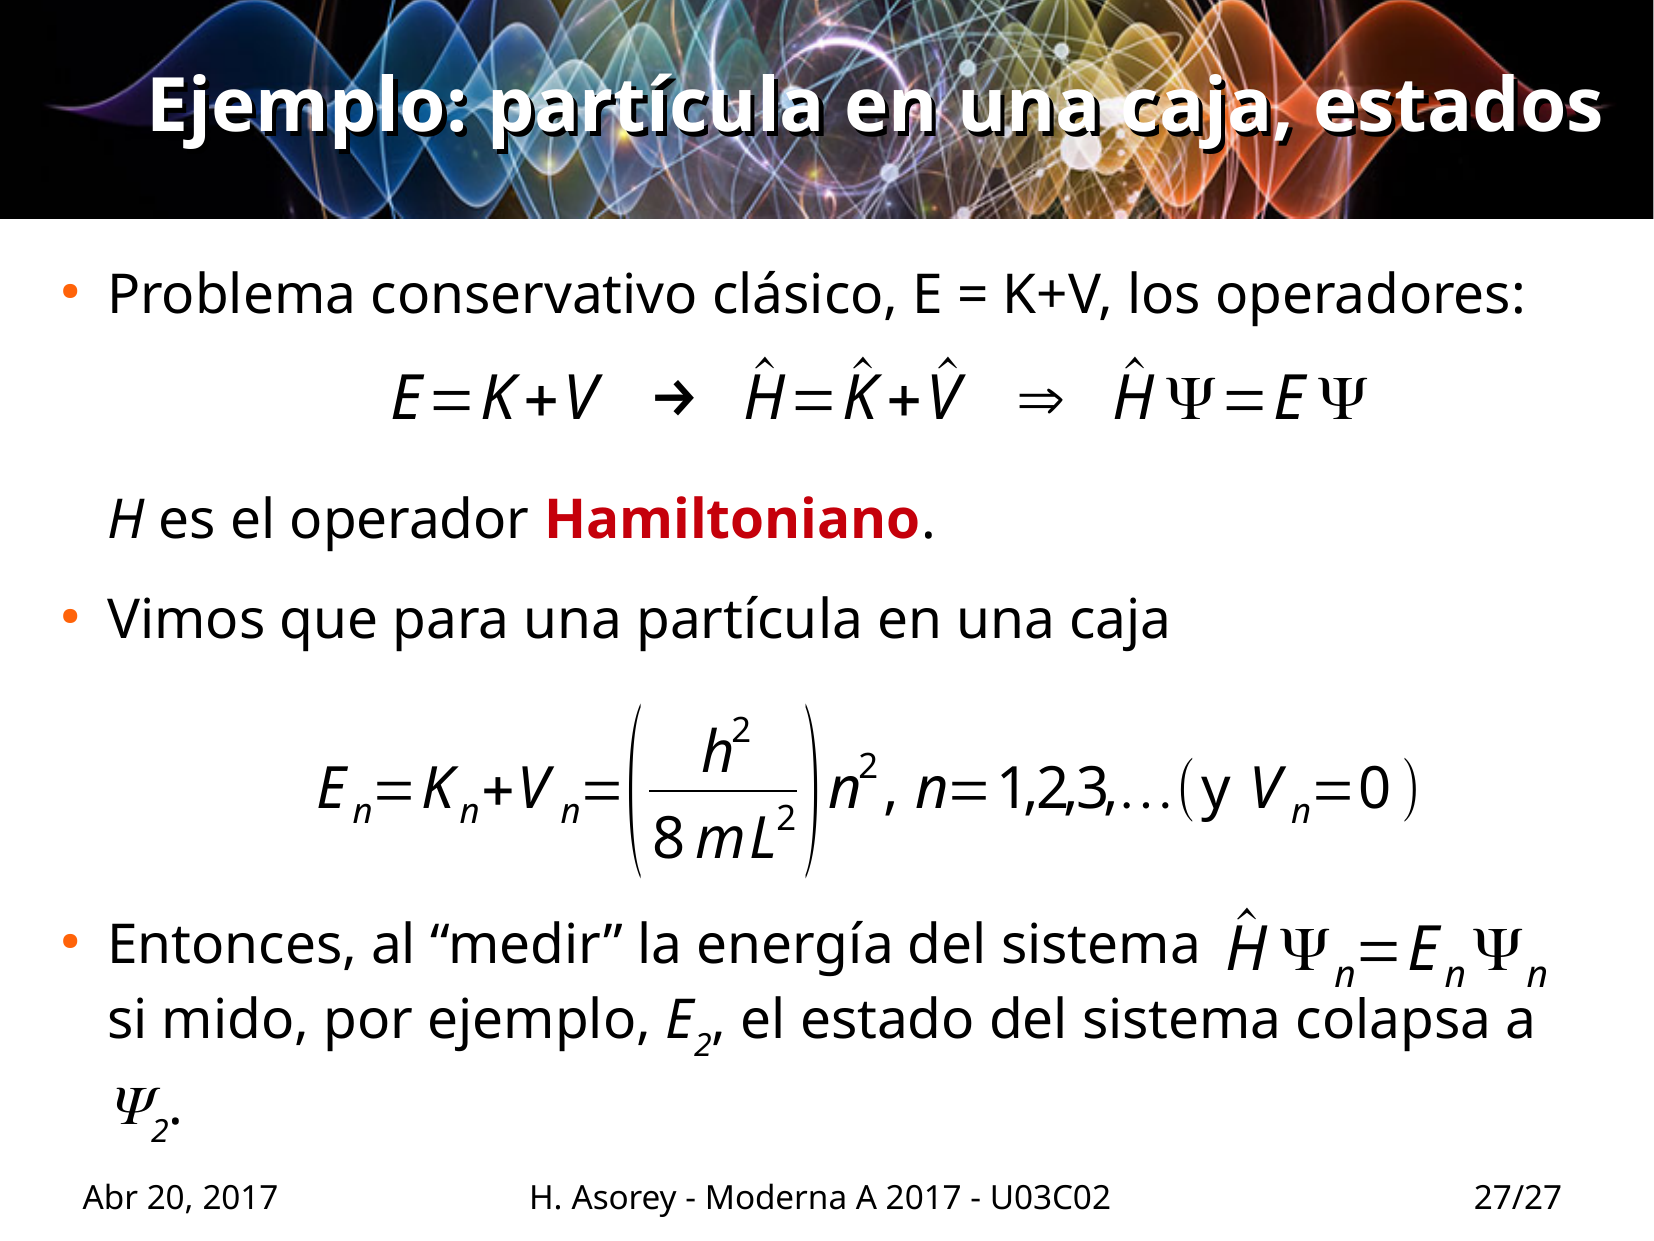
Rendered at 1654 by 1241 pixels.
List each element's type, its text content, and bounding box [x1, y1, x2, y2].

chart [1218, 904, 1553, 997]
picture [0, 0, 1654, 219]
chart [309, 700, 1427, 882]
list Problema conservativo clásico, E = K+V, los operadores: H es el operador Hamiltoniano. Vimos que para una partícula en una caja Entonces, al “medir” la energía del sistema si mido, por ejemplo, E2, el estado del sistema colapsa a Y2. [45, 255, 1606, 1156]
title Ejemplo: partícula en una caja, estados [45, 15, 1606, 191]
chart [382, 354, 1378, 436]
